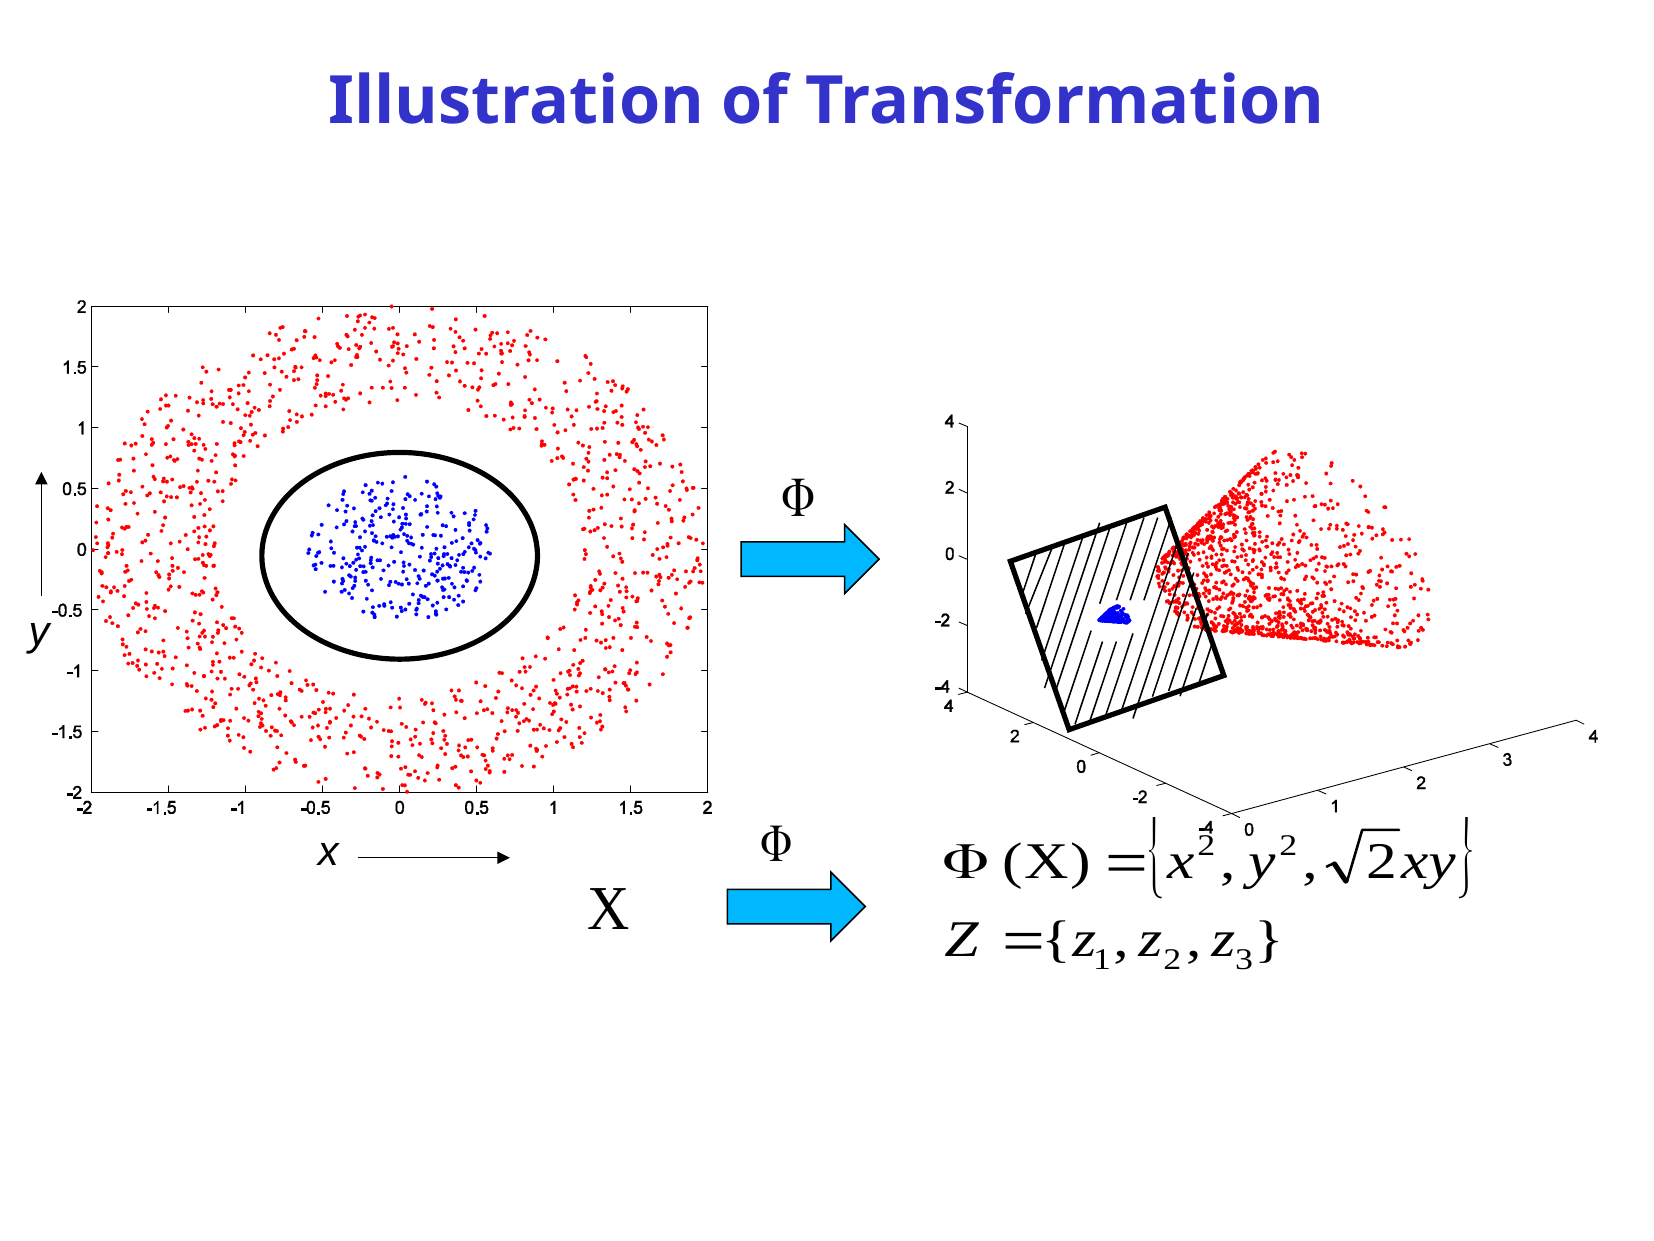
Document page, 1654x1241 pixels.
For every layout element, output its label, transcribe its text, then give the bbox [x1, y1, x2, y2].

title Illustration of Transformation [124, 27, 1530, 166]
text_box x [303, 816, 373, 882]
text_box [727, 872, 866, 942]
chart [775, 469, 824, 527]
chart [934, 817, 1483, 981]
chart [755, 816, 801, 871]
picture [0, 261, 784, 860]
chart [578, 872, 643, 940]
picture [865, 289, 1651, 881]
text_box y [13, 595, 83, 662]
text_box [741, 524, 880, 594]
